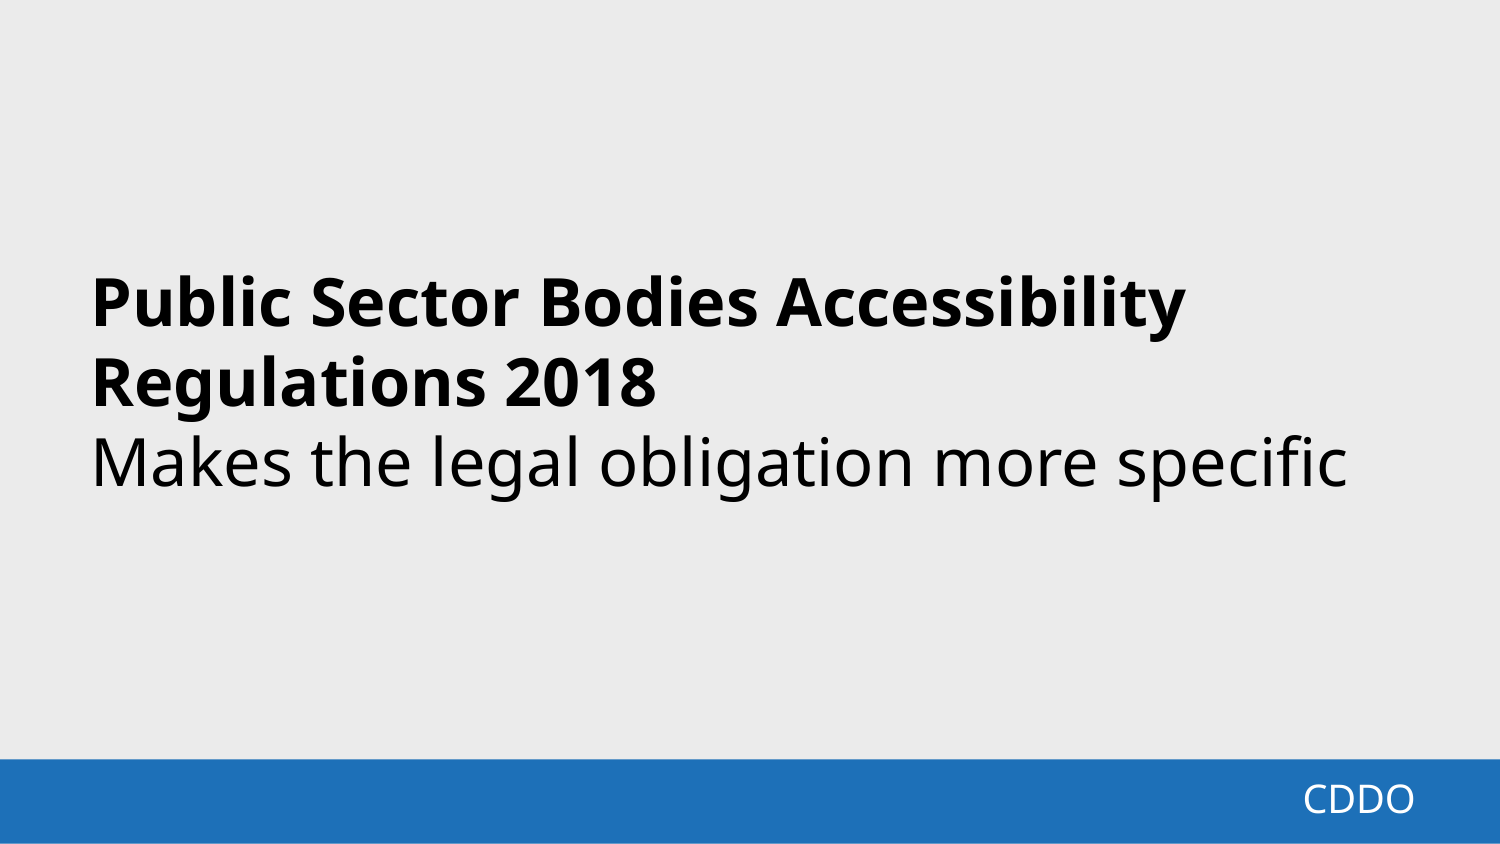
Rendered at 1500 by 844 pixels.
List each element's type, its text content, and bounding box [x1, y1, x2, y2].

text_box Public Sector Bodies Accessibility Regulations 2018 Makes the legal obligation more specific [87, 0, 1416, 760]
